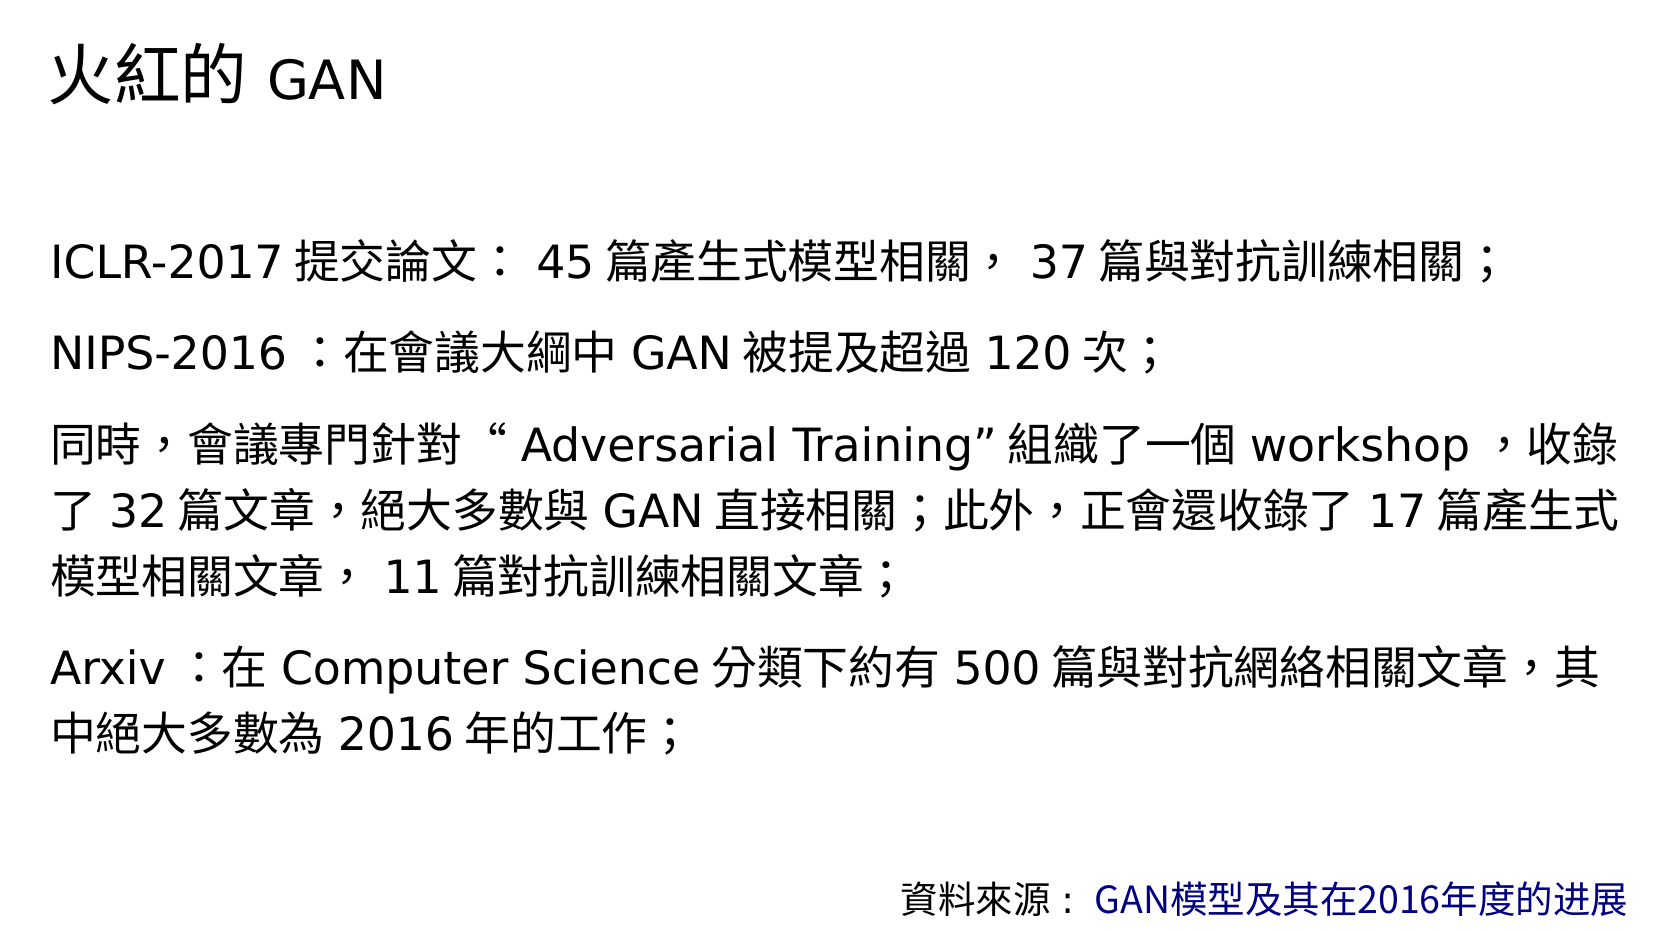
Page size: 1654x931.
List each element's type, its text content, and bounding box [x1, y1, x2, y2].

text_box 資料來源: GAN模型及其在2016年度的进展 [885, 862, 1654, 926]
text_box ICLR-2017提交論文：45篇產生式模型相關，37篇與對抗訓練相關； NIPS-2016：在會議大綱中GAN被提及超過120次； 同時，會議專門針對“Adversarial Training”組織了一個workshop，收錄了32篇文章，絕大多數與GAN直接相關；此外，正會還收錄了17篇產生式模型相關文章，11篇對抗訓練相關文章； Arxiv：在Computer Science分類下約有500篇與對抗網絡相關文章，其中絕大多數為2016年的工作； [35, 218, 1646, 732]
title 火紅的GAN [47, 23, 1536, 119]
